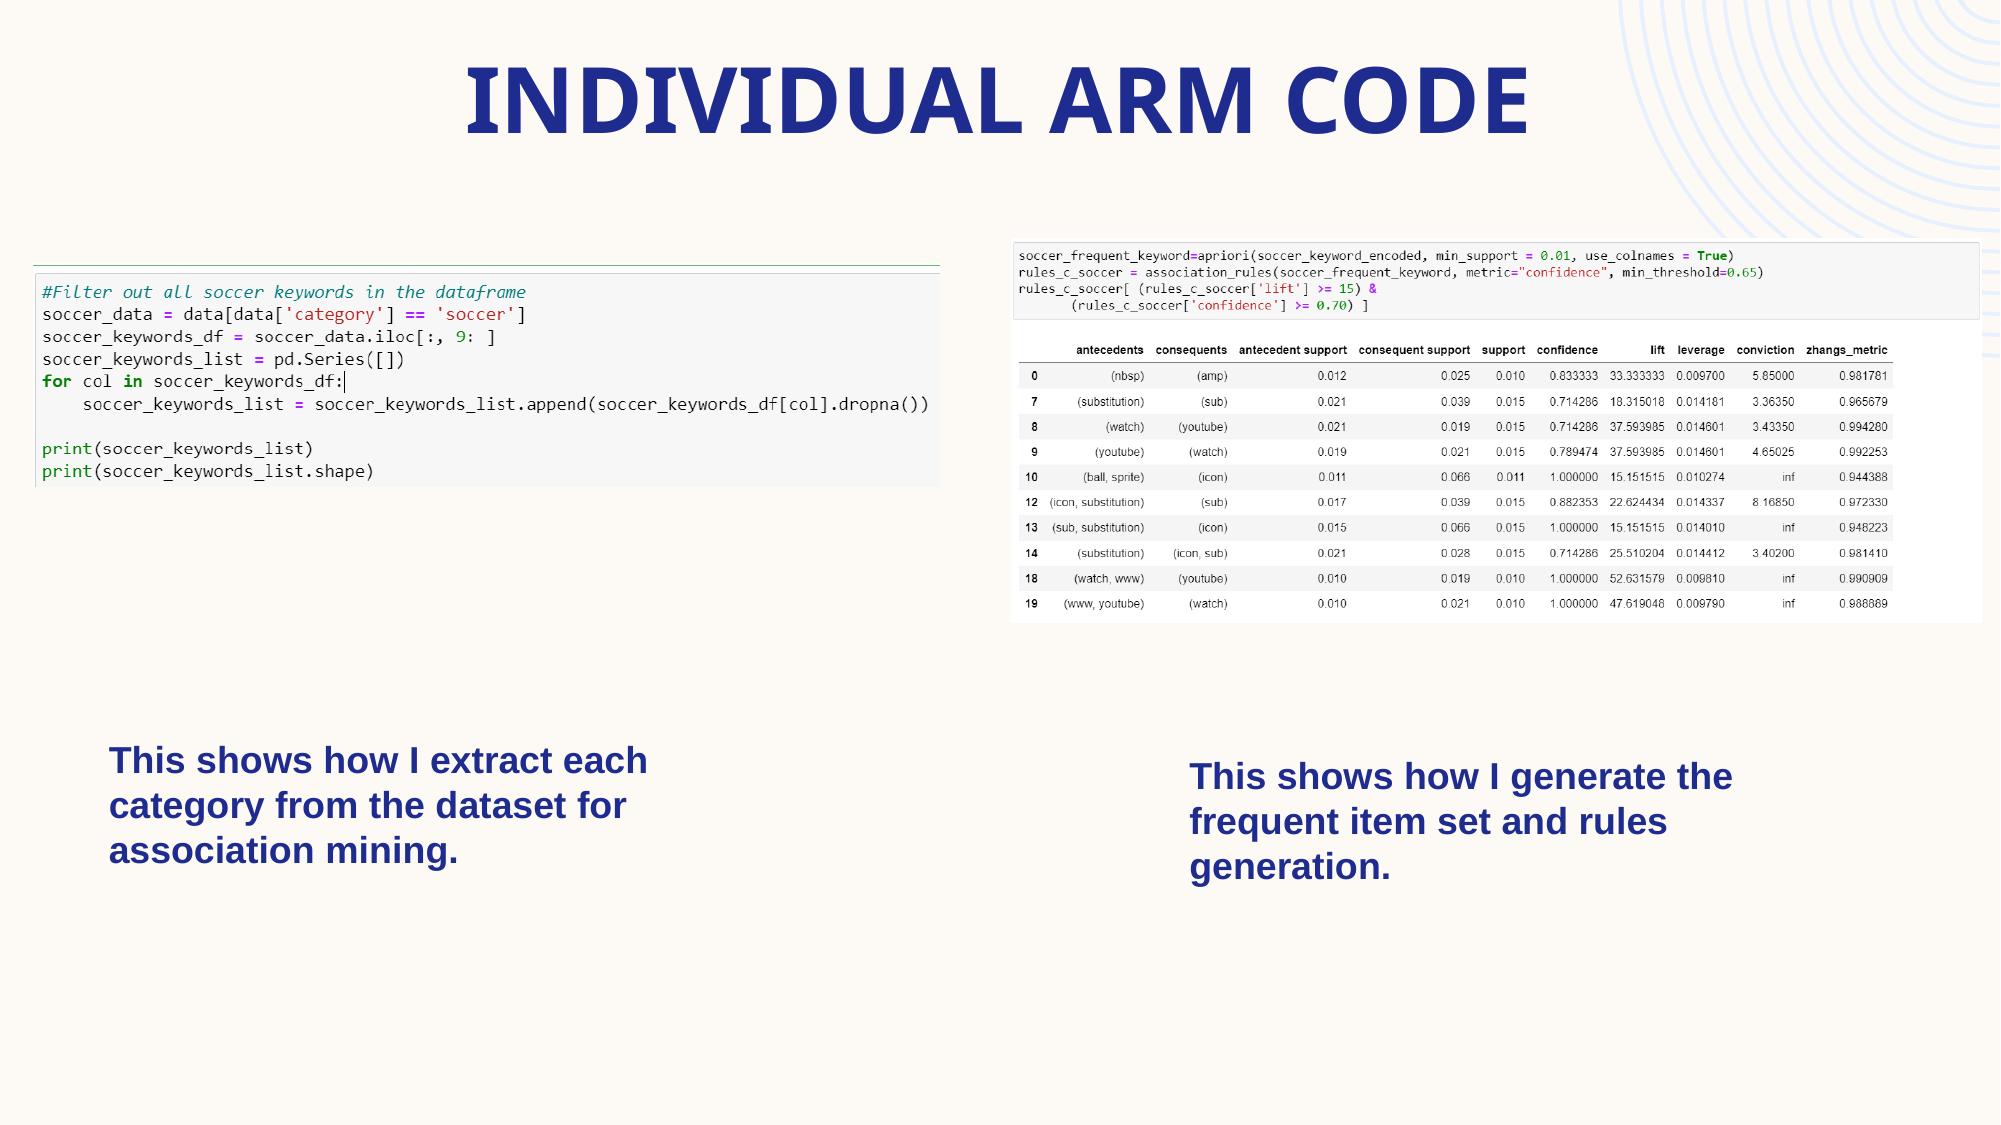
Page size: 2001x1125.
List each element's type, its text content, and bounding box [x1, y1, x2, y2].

title Individual ARM Code [123, 34, 1875, 161]
picture [1011, 238, 1982, 623]
text_box This shows how I extract each category from the dataset for association mining. [93, 728, 794, 1125]
picture [33, 262, 940, 487]
list This shows how I generate the frequent item set and rules generation. [1174, 744, 1875, 1125]
